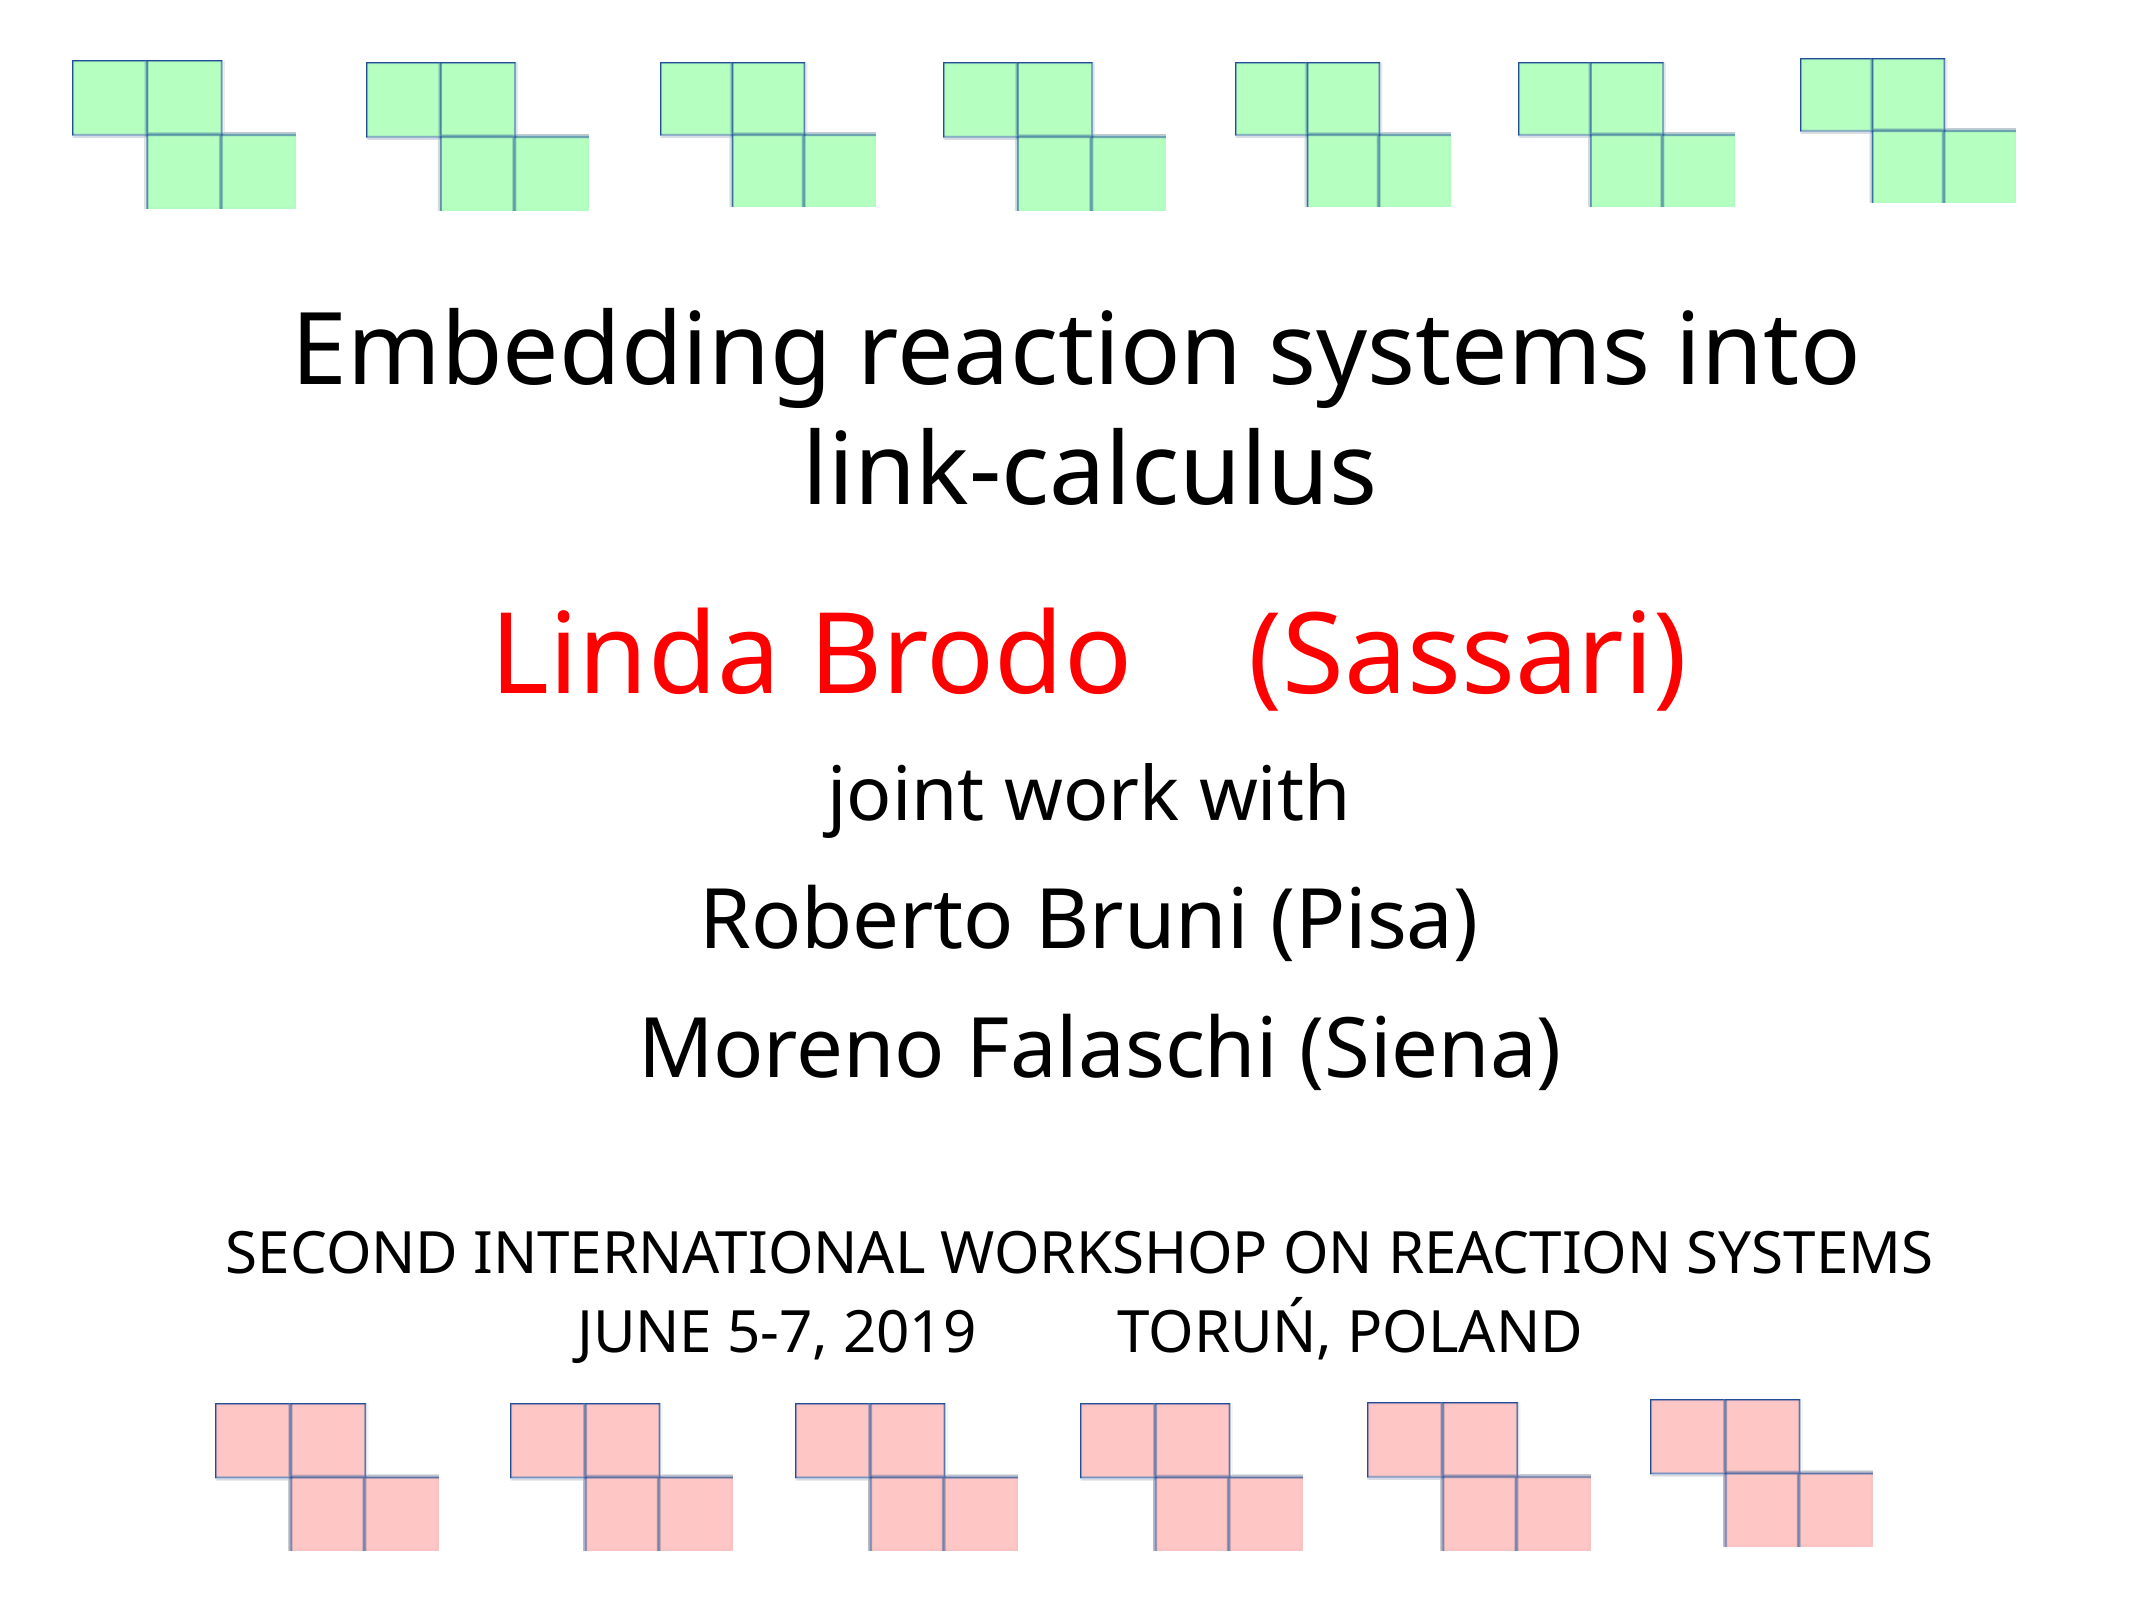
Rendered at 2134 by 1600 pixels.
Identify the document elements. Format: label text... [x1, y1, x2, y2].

picture [1235, 62, 1451, 207]
picture [1367, 1402, 1591, 1551]
picture [1800, 58, 2016, 203]
picture [1650, 1399, 1873, 1547]
picture [1518, 62, 1735, 207]
picture [366, 62, 589, 211]
title Embedding reaction systems into link-calculus [278, 284, 1902, 581]
subtitle Linda Brodo (Sassari) joint work with Roberto Bruni (Pisa) Moreno Falaschi (Siena) [210, 581, 1969, 1204]
picture [72, 60, 296, 209]
picture [795, 1403, 1018, 1551]
text_box SECOND INTERNATIONAL WORKSHOP ON REACTION SYSTEMS JUNE 5-7, 2019 TORUŃ, POLAND [75, 1204, 2086, 1374]
picture [660, 62, 876, 207]
picture [510, 1403, 733, 1551]
picture [1080, 1403, 1303, 1551]
picture [215, 1403, 439, 1551]
picture [943, 62, 1166, 211]
